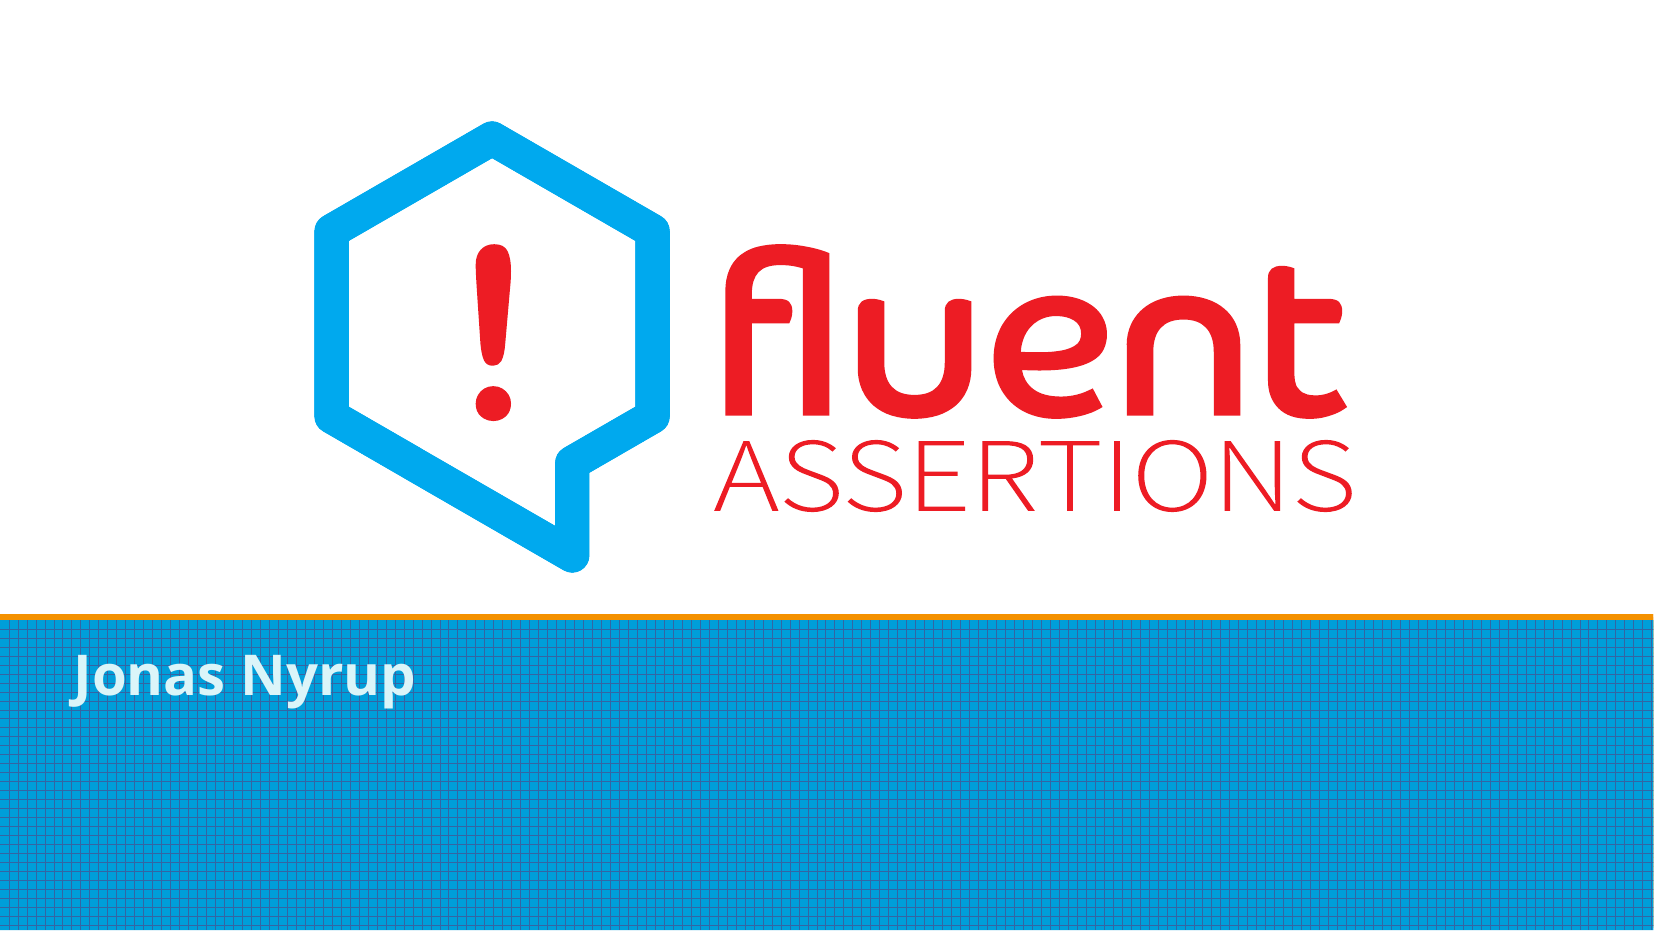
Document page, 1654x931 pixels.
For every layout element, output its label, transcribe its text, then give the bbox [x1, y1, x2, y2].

subtitle Jonas Nyrup [73, 634, 1551, 827]
picture [301, 108, 1352, 586]
